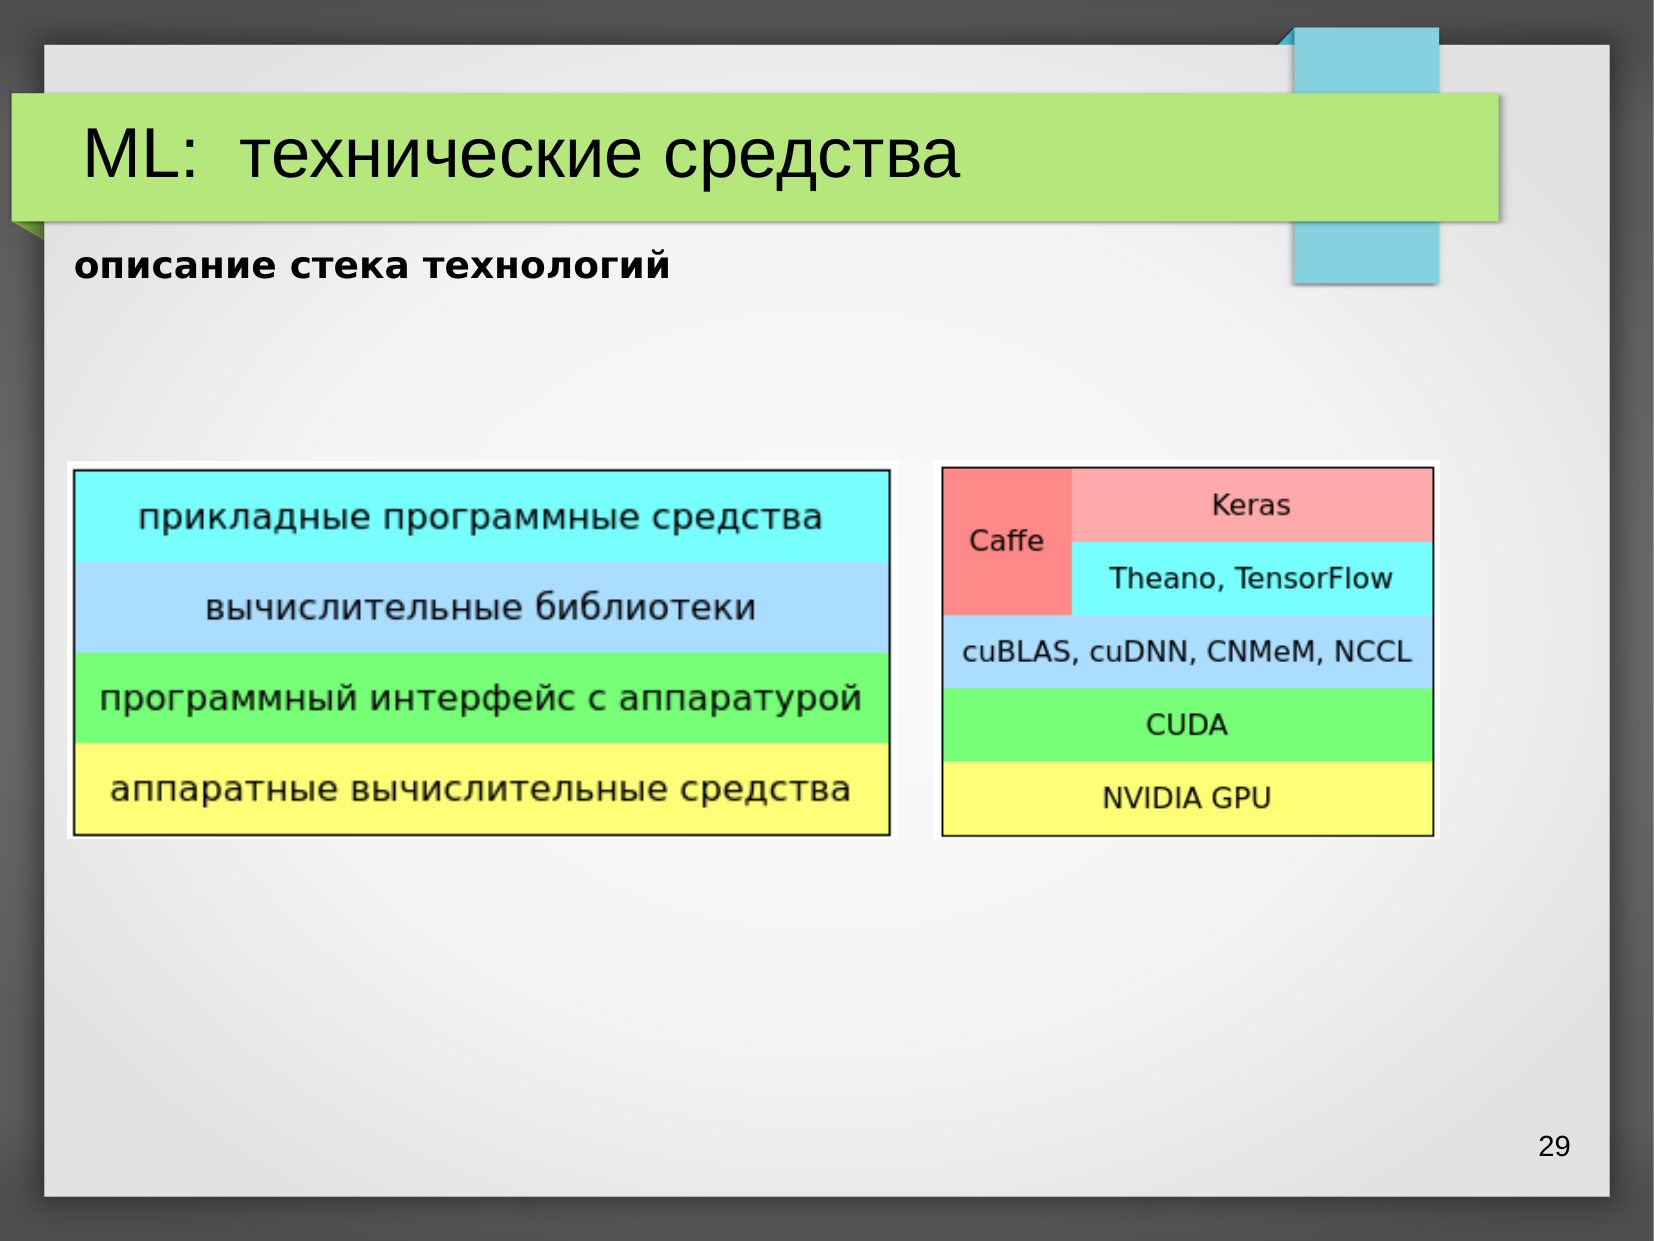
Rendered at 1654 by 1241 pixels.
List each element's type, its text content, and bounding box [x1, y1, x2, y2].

picture [0, 0, 1654, 1241]
text_box описание стека технологий [59, 236, 934, 331]
title ML: технические средства [82, 49, 1571, 257]
